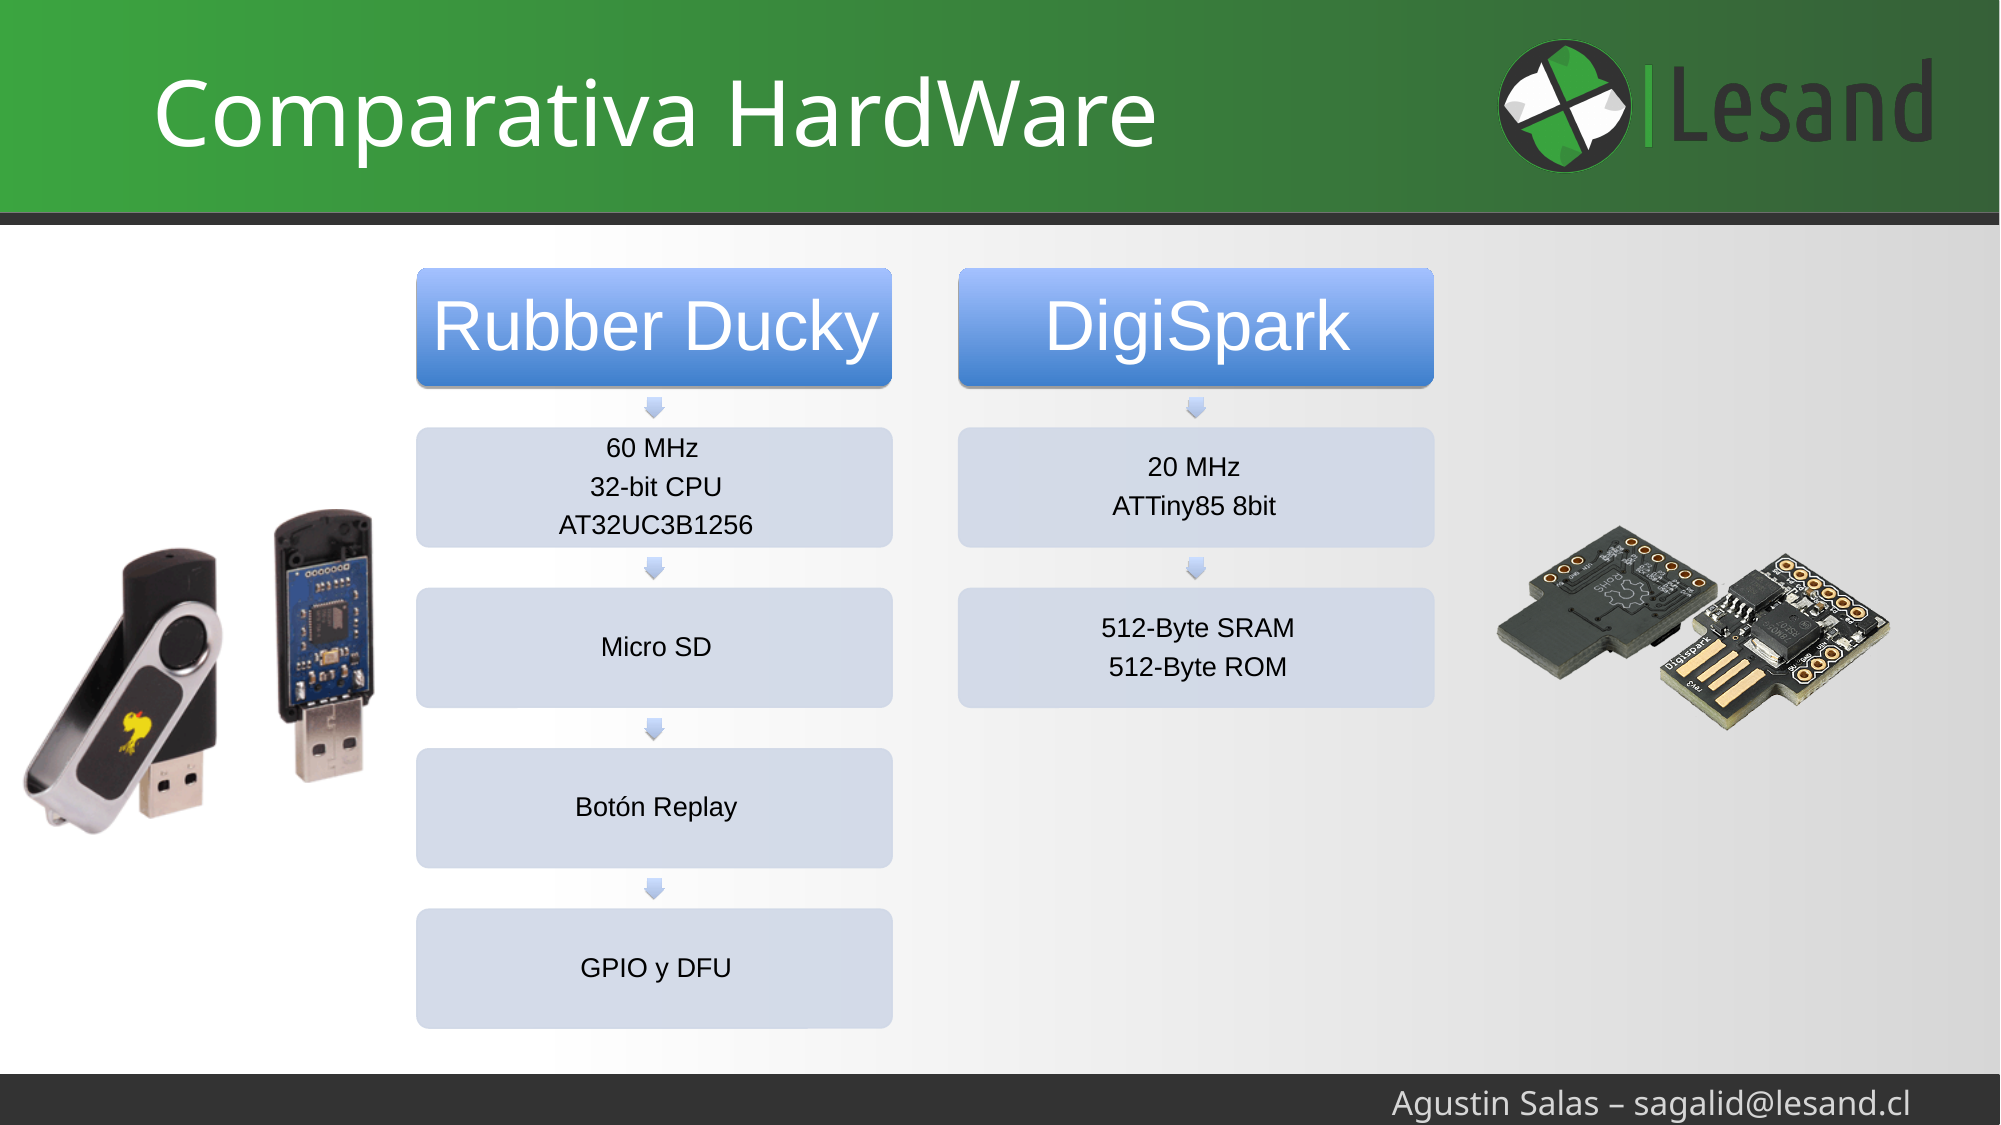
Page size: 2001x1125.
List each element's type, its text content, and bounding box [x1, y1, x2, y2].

text_box [1185, 557, 1207, 579]
text_box [1185, 396, 1207, 418]
text_box 20 MHz ATTiny85 8bit [958, 428, 1434, 547]
text_box GPIO y DFU [416, 909, 893, 1029]
text_box 60 MHz 32-bit CPU AT32UC3B1256 [416, 428, 893, 547]
text_box 512-Byte SRAM 512-Byte ROM [958, 588, 1434, 708]
text_box DigiSpark [958, 267, 1434, 387]
text_box Botón Replay [416, 748, 893, 868]
text_box [644, 557, 665, 579]
text_box [644, 396, 665, 418]
text_box Rubber Ducky [416, 267, 893, 387]
text_box [644, 878, 665, 899]
picture [1479, 26, 1996, 186]
picture [20, 509, 388, 843]
text_box [644, 717, 665, 739]
text_box Comparativa HardWare [137, 59, 1863, 174]
picture [1496, 525, 1891, 736]
text_box Micro SD [416, 588, 893, 708]
